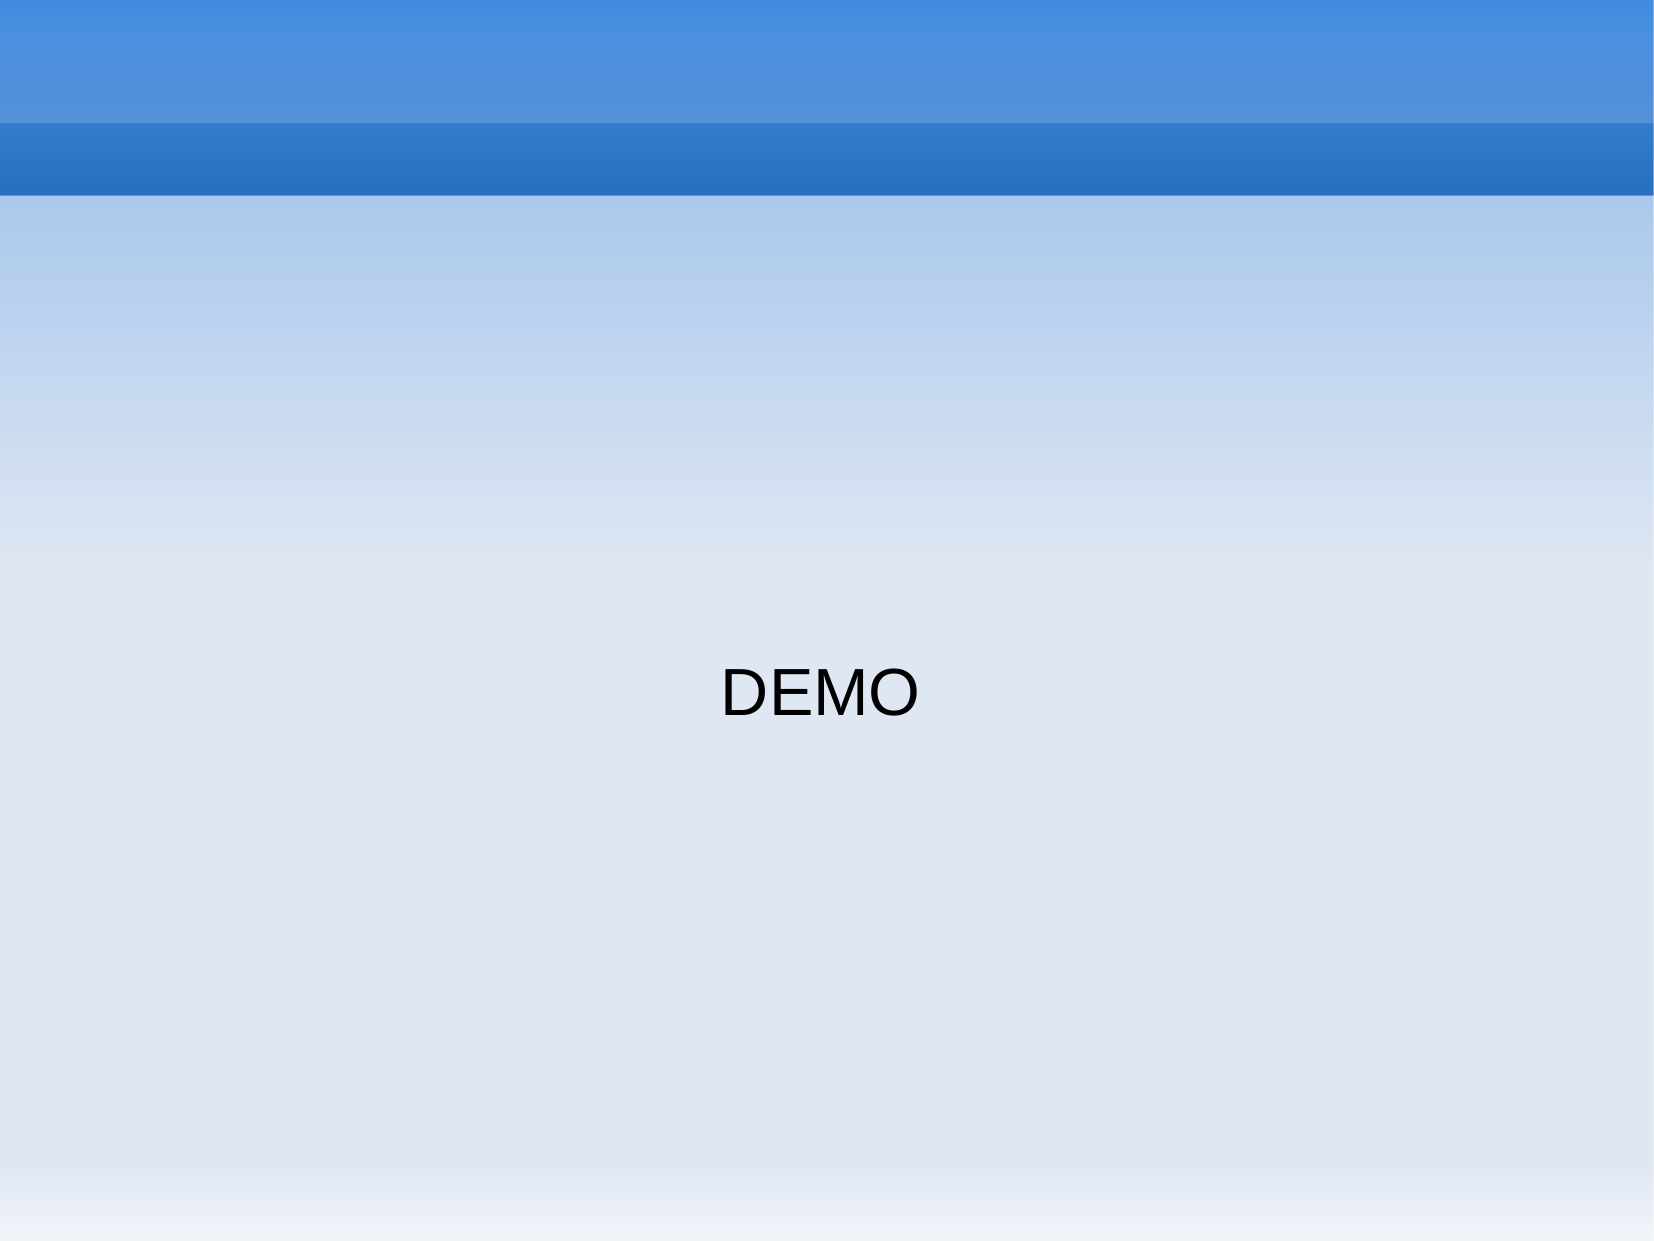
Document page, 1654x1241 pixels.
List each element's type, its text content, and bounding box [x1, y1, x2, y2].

picture [0, 0, 1654, 1241]
subtitle DEMO [76, 212, 1565, 1173]
